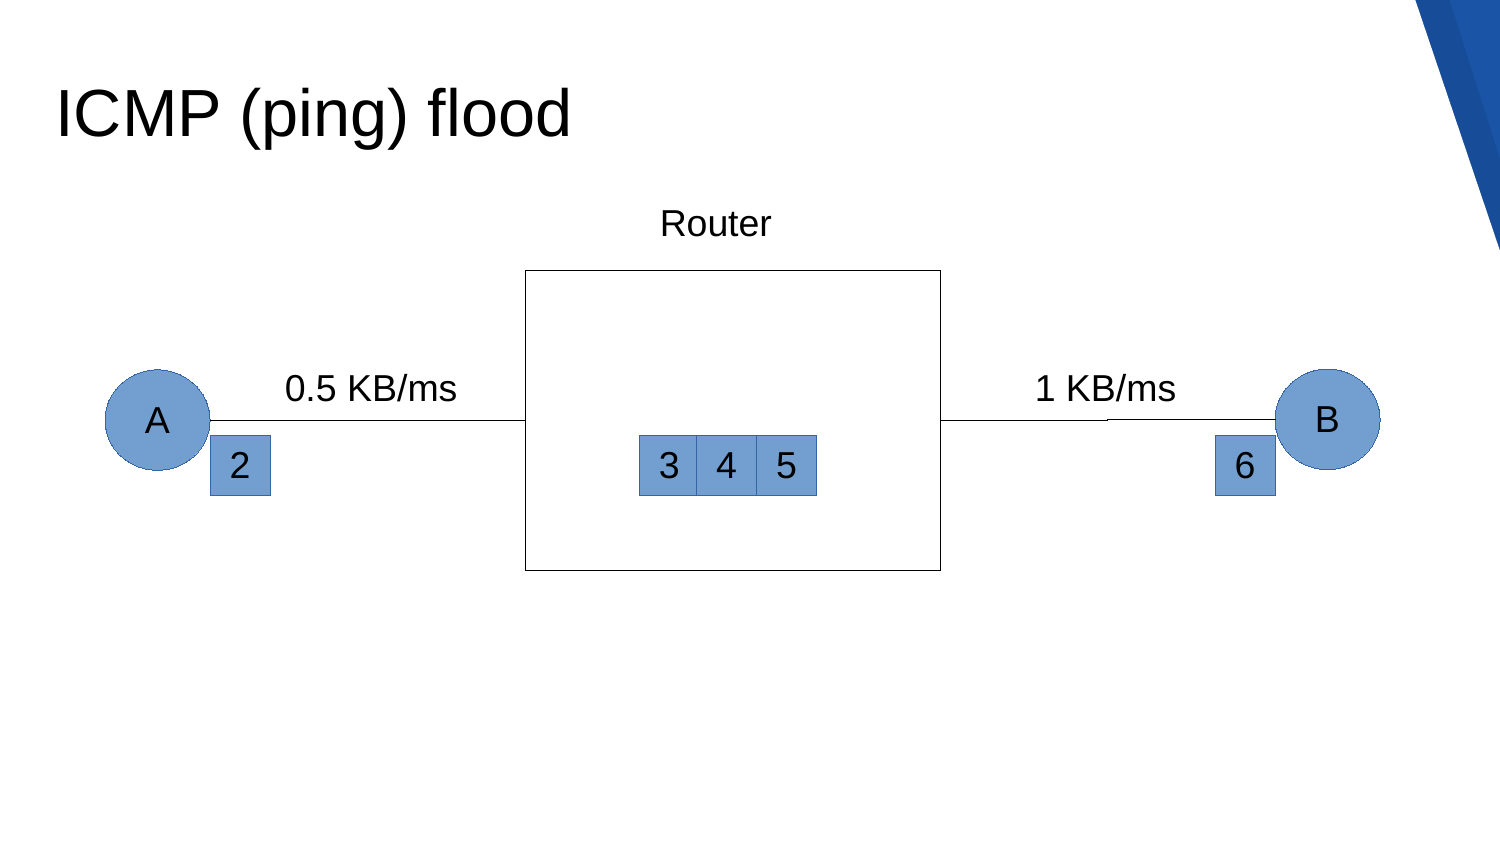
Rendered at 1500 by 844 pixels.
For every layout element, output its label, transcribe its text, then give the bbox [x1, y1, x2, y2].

text_box 3 [639, 435, 696, 496]
text_box 4 [696, 435, 756, 496]
text_box 1 KB/ms [1020, 360, 1192, 417]
text_box Router [645, 195, 787, 252]
text_box [525, 270, 941, 571]
text_box 6 [1215, 435, 1276, 496]
text_box 0.5 KB/ms [270, 360, 473, 417]
text_box 2 [210, 435, 271, 496]
text_box B [1275, 369, 1381, 470]
title ICMP (ping) flood [40, 97, 829, 166]
text_box A [105, 369, 211, 471]
text_box 5 [756, 435, 817, 496]
